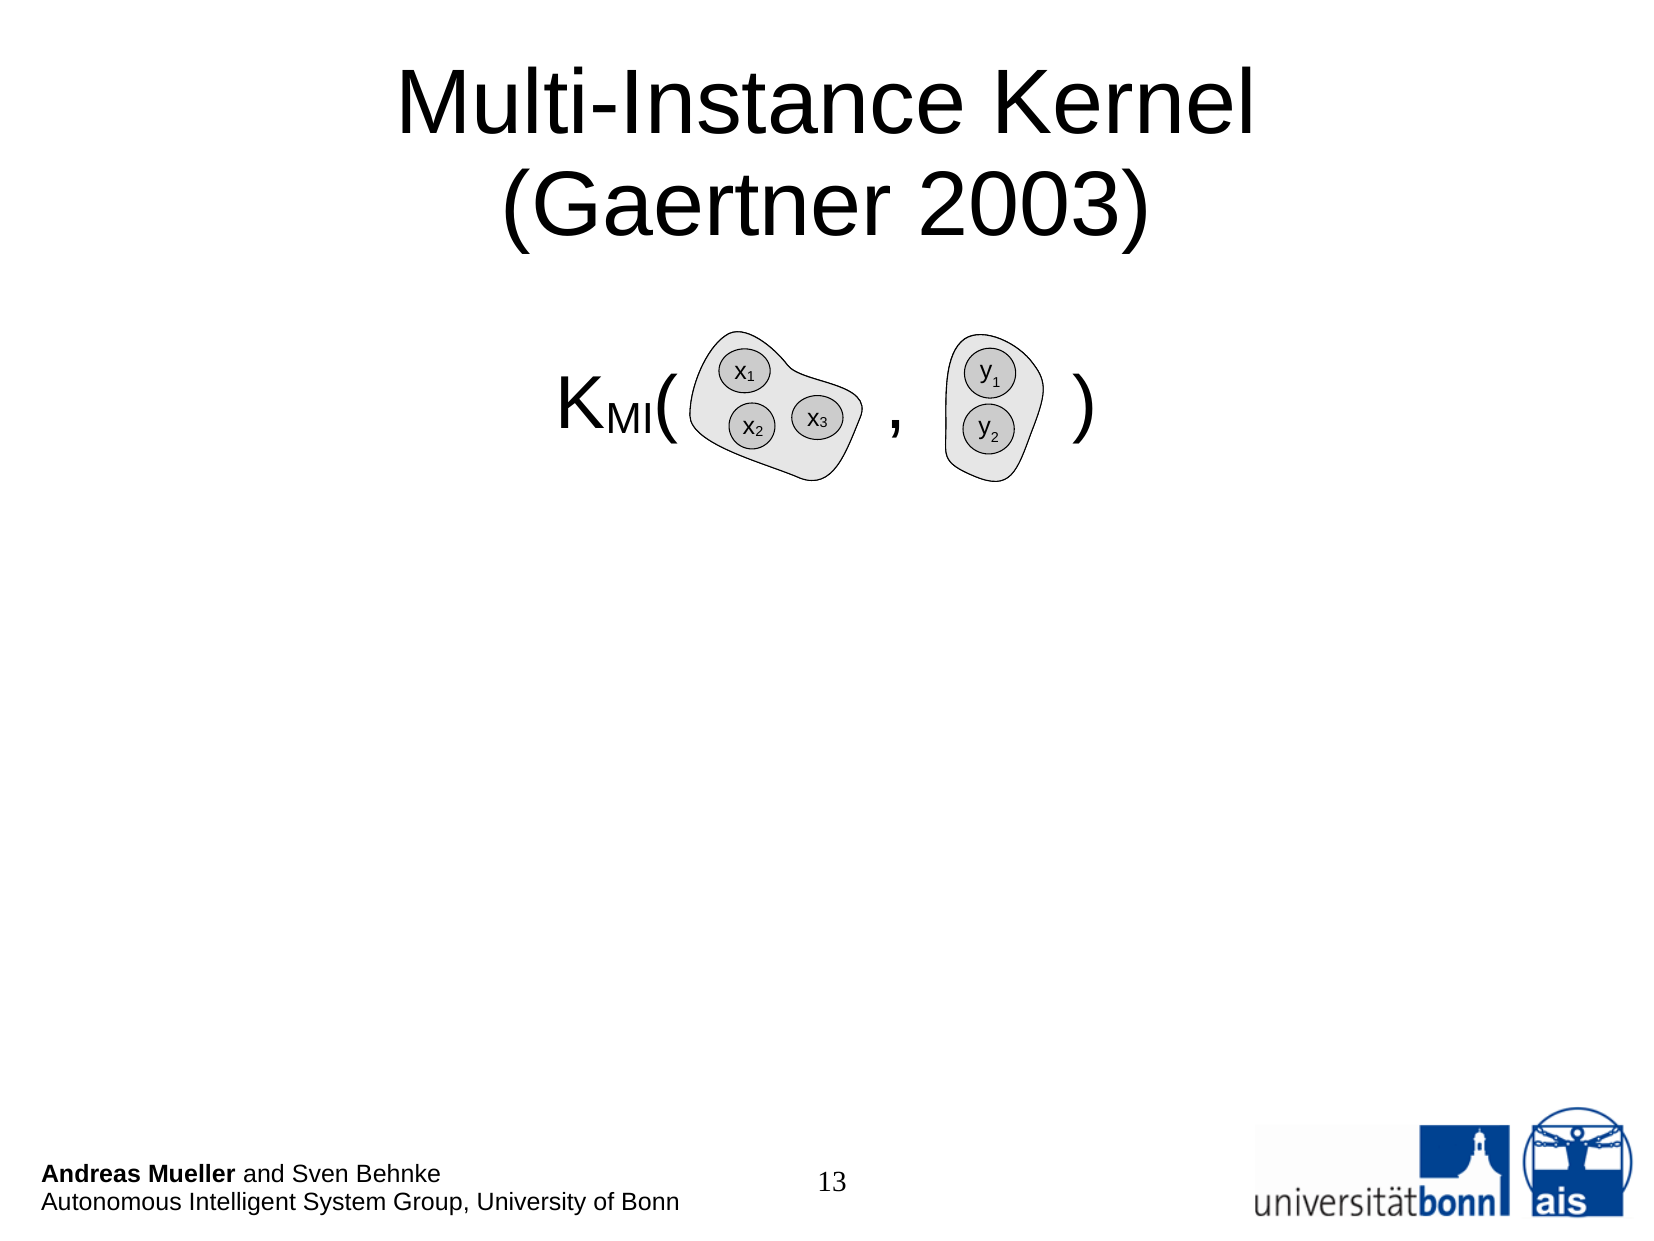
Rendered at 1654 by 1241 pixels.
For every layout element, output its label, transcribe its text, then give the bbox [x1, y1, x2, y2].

text_box Multi-Instance Kernel (Gaertner 2003) [82, 42, 1571, 263]
text_box x3 [791, 395, 844, 440]
text_box y1 [964, 348, 1016, 399]
text_box KMI( , ) [46, 353, 1608, 687]
text_box x2 [724, 404, 782, 456]
text_box [84, 290, 1573, 482]
picture [1255, 1106, 1635, 1220]
text_box x1 [718, 348, 771, 393]
text_box y2 [963, 404, 1015, 454]
